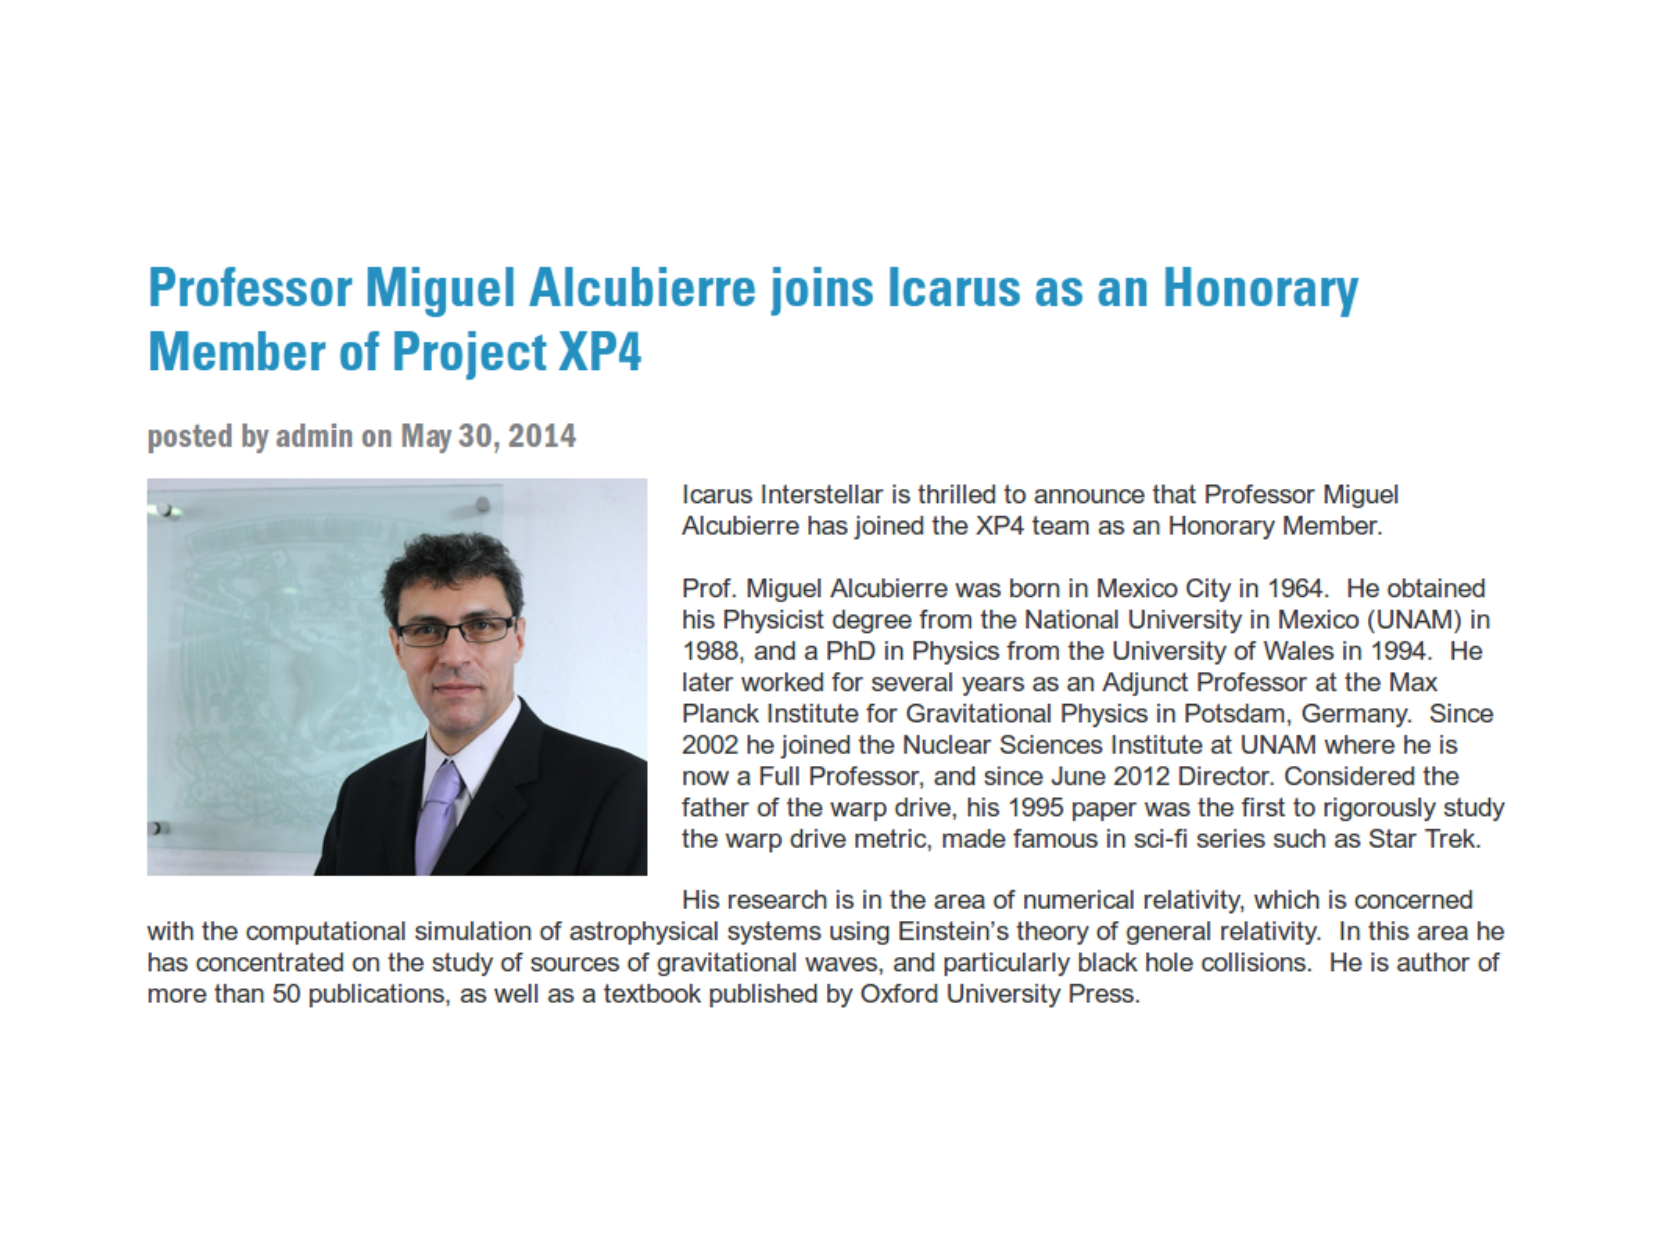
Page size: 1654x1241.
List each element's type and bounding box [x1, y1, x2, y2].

picture [113, 214, 1539, 1028]
